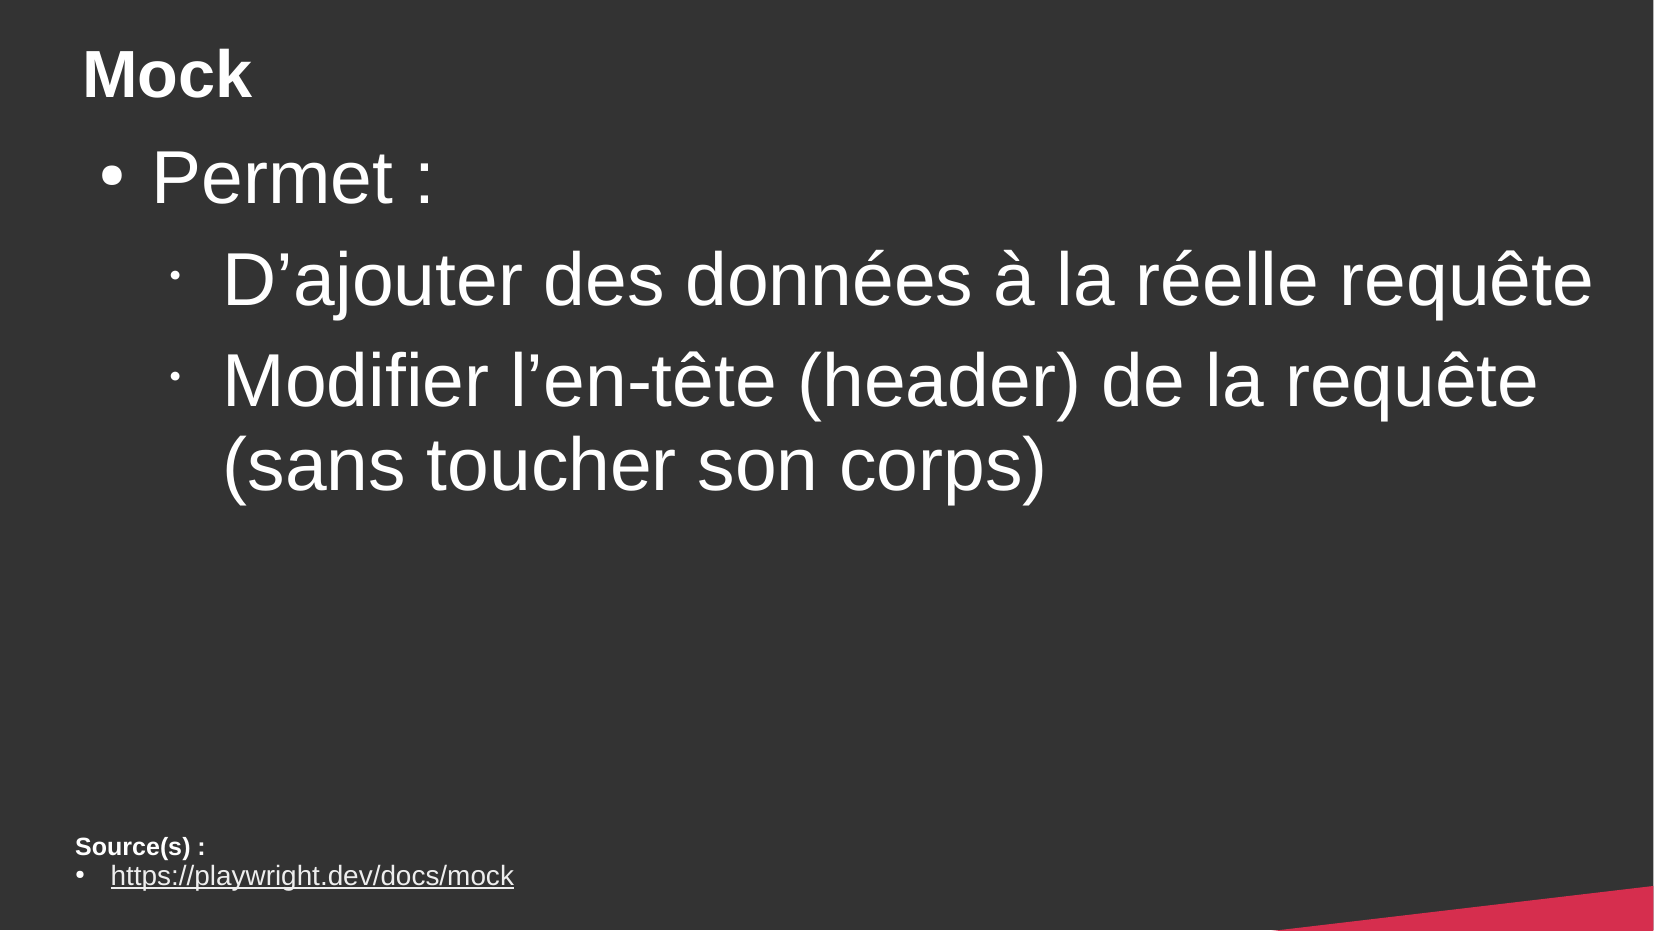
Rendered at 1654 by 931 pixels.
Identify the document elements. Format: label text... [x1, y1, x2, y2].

title Mock [82, 37, 1571, 112]
list Permet : D’ajouter des données à la réelle requête Modifier l’en-tête (header) de la requête (sans toucher son corps) [80, 135, 1619, 709]
text_box [1546, 885, 1654, 931]
text_box Source(s) : https://playwright.dev/docs/mock [60, 762, 1546, 931]
